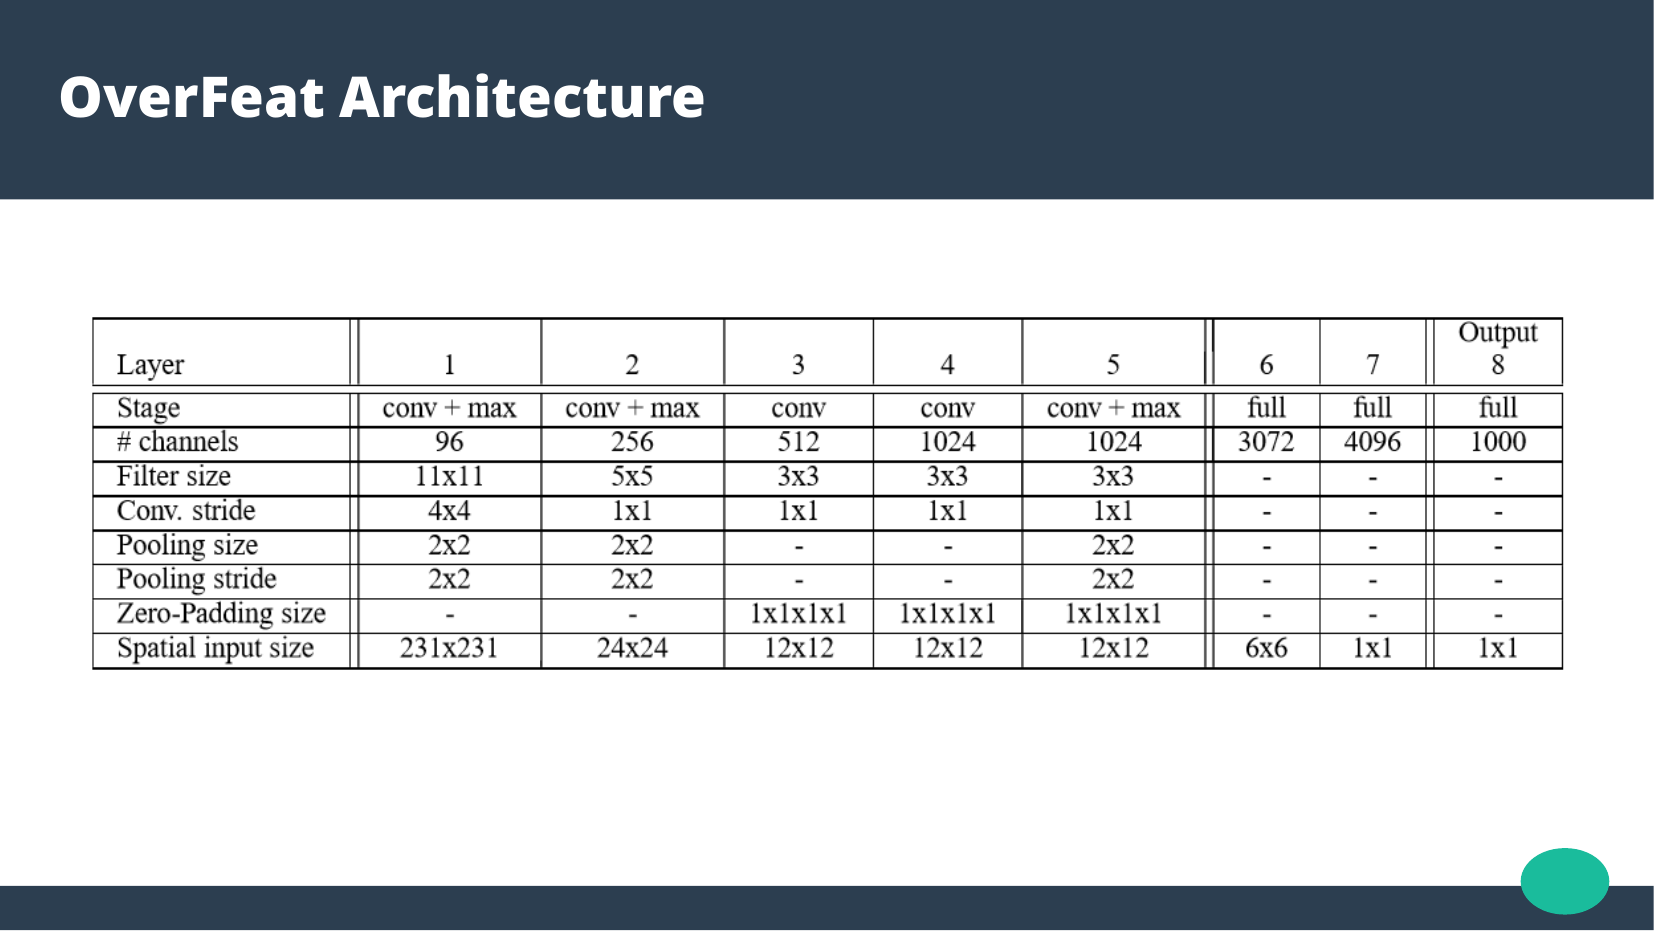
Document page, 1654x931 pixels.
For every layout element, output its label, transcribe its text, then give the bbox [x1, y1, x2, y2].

picture [9, 316, 1636, 721]
title OverFeat Architecture [59, 37, 1595, 155]
